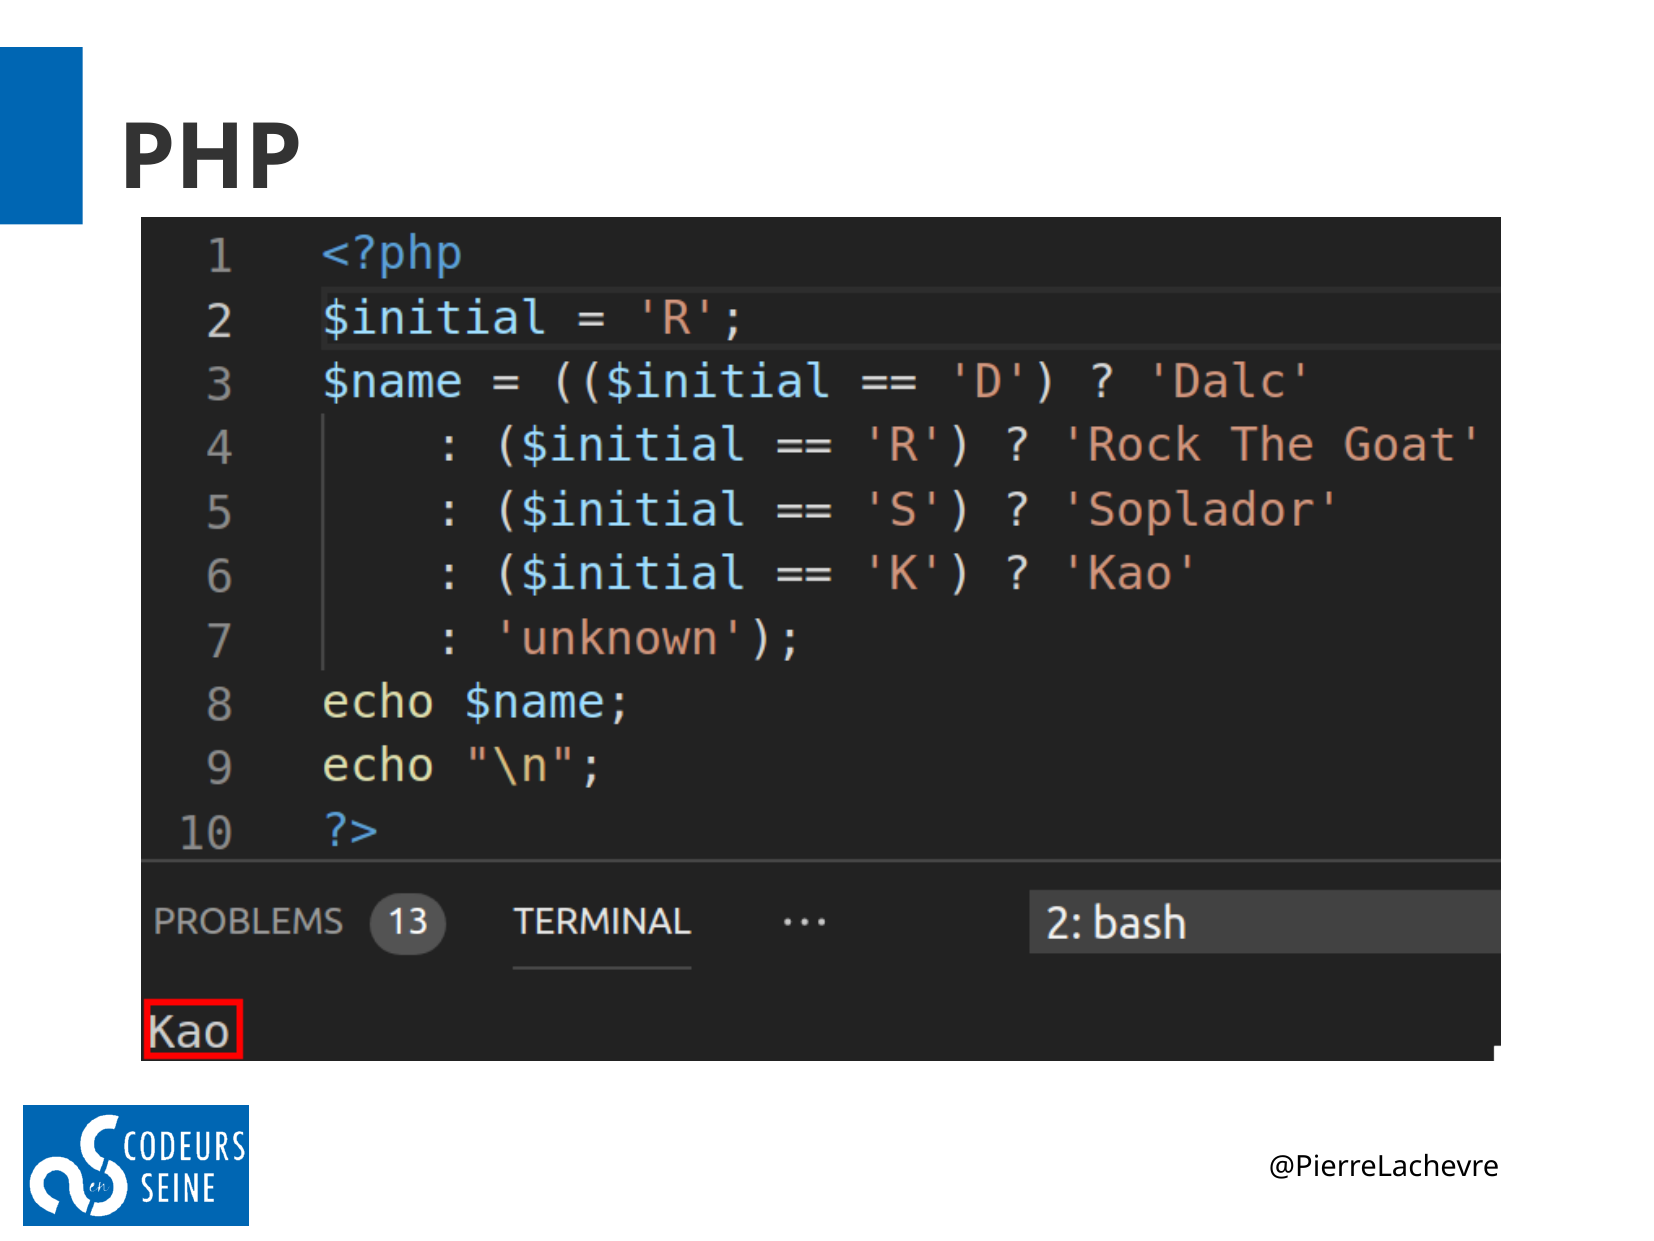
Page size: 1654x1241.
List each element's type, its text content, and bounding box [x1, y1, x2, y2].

picture [141, 217, 1501, 1061]
picture [23, 1105, 249, 1226]
title PHP [118, 49, 1571, 257]
